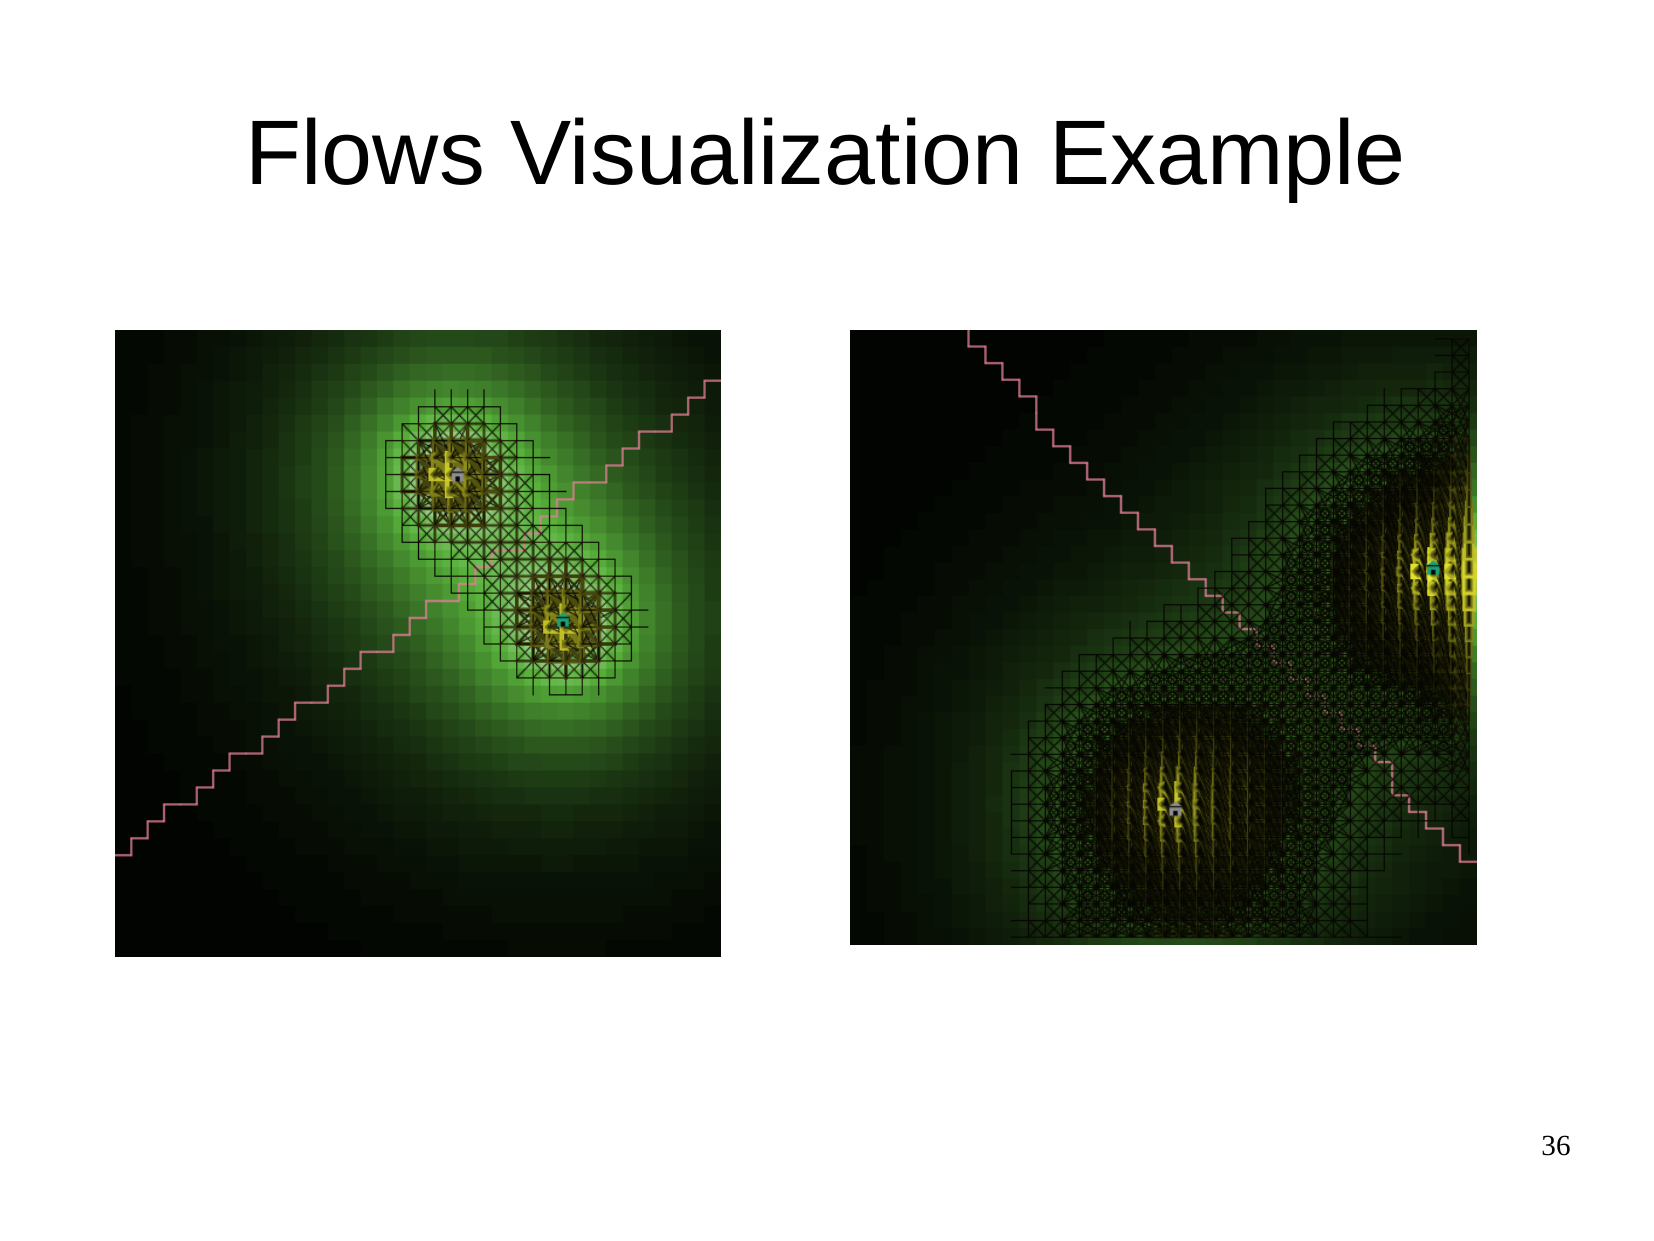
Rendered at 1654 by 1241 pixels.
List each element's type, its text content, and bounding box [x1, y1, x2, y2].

picture [850, 330, 1477, 945]
title Flows Visualization Example [82, 49, 1571, 257]
picture [115, 330, 721, 957]
